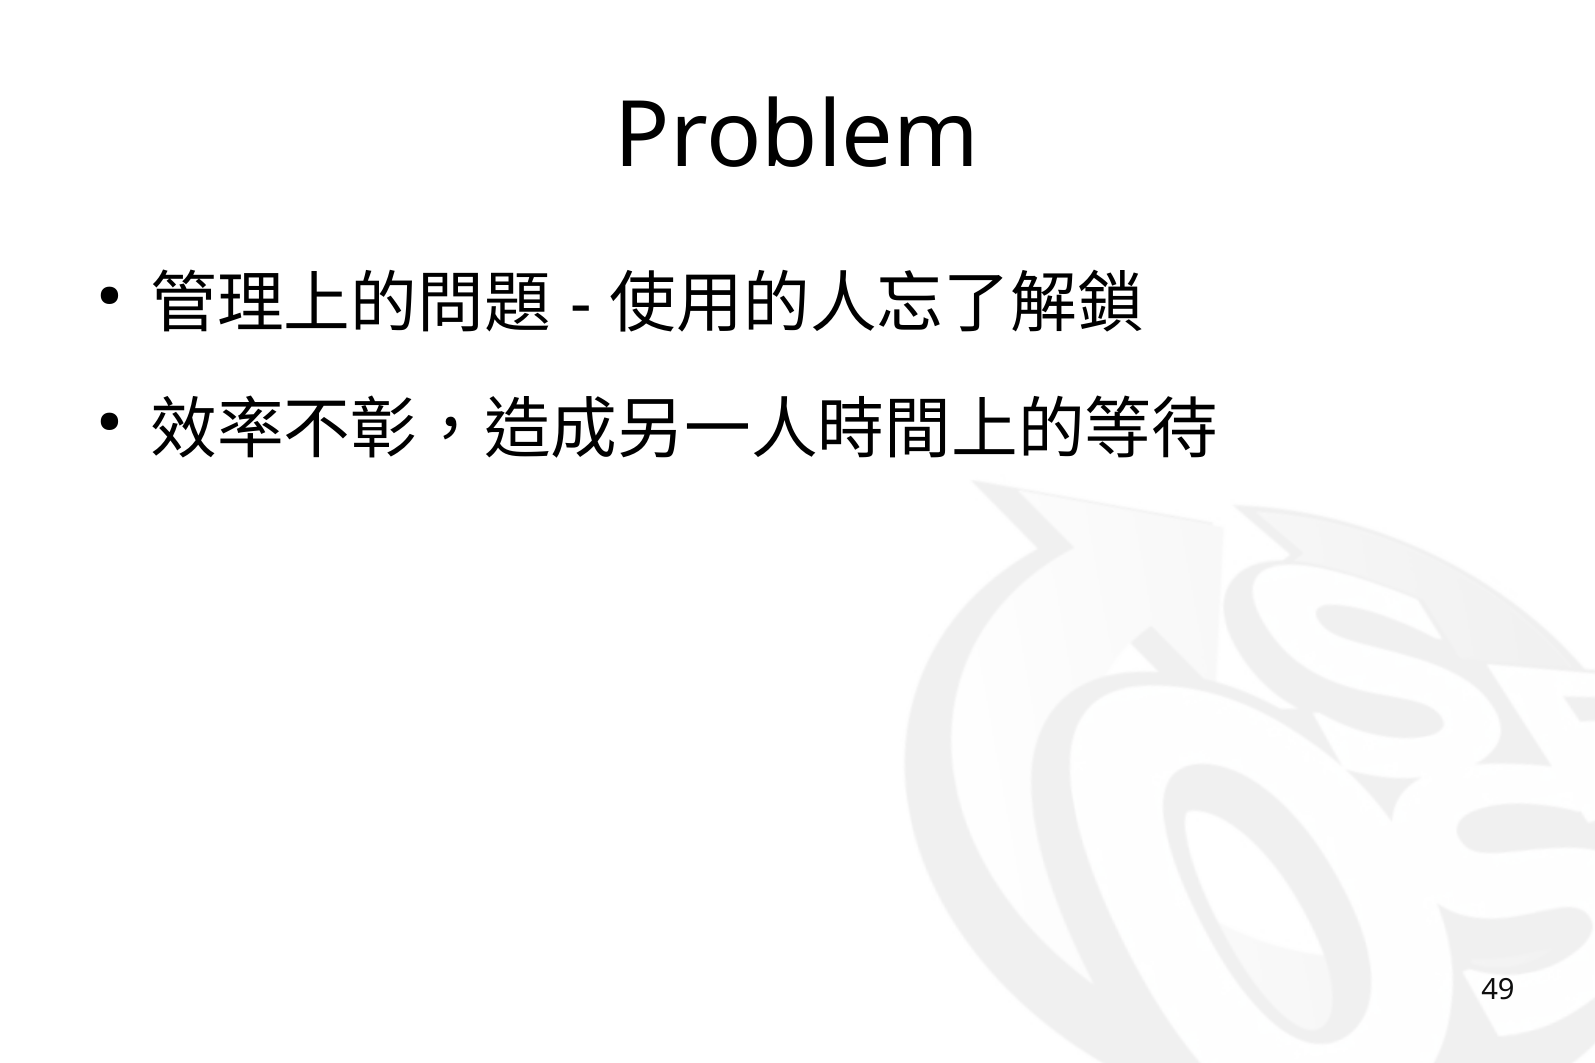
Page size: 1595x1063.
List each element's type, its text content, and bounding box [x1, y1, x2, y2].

title Problem [79, 42, 1515, 220]
list 管理上的問題-使用的人忘了解鎖 效率不彰，造成另一人時間上的等待 [79, 248, 1515, 951]
